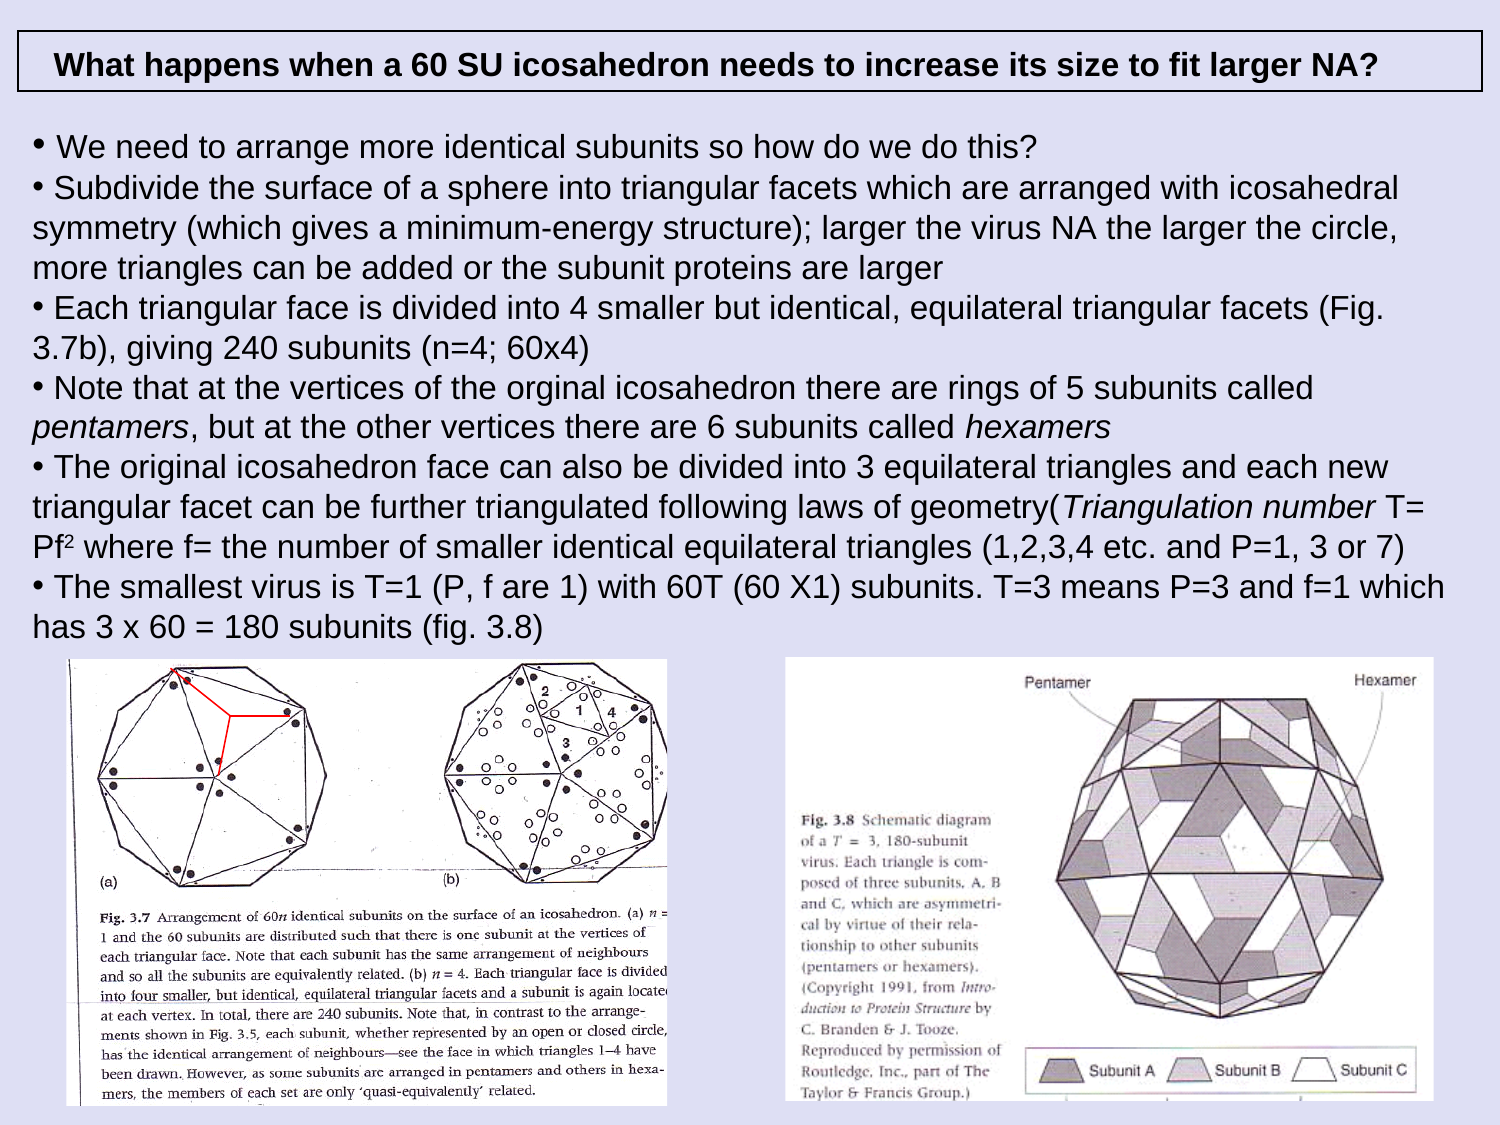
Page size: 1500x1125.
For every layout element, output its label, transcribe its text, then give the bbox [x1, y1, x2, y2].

text_box We need to arrange more identical subunits so how do we do this? Subdivide the surface of a sphere into triangular facets which are arranged with icosahedral symmetry (which gives a minimum-energy structure); larger the virus NA the larger the circle, more triangles can be added or the subunit proteins are larger Each triangular face is divided into 4 smaller but identical, equilateral triangular facets (Fig. 3.7b), giving 240 subunits (n=4; 60x4) Note that at the vertices of the orginal icosahedron there are rings of 5 subunits called pentamers, but at the other vertices there are 6 subunits called hexamers The original icosahedron face can also be divided into 3 equilateral triangles and each new triangular facet can be further triangulated following laws of geometry(Triangulation number T= Pf2 where f= the number of smaller identical equilateral triangles (1,2,3,4 etc. and P=1, 3 or 7) The smallest virus is T=1 (P, f are 1) with 60T (60 X1) subunits. T=3 means P=3 and f=1 which has 3 x 60 = 180 subunits (fig. 3.8) [17, 113, 1471, 654]
picture [66, 659, 668, 1106]
picture [785, 657, 1434, 1101]
text_box What happens when a 60 SU icosahedron needs to increase its size to fit larger NA? [17, 30, 1483, 92]
